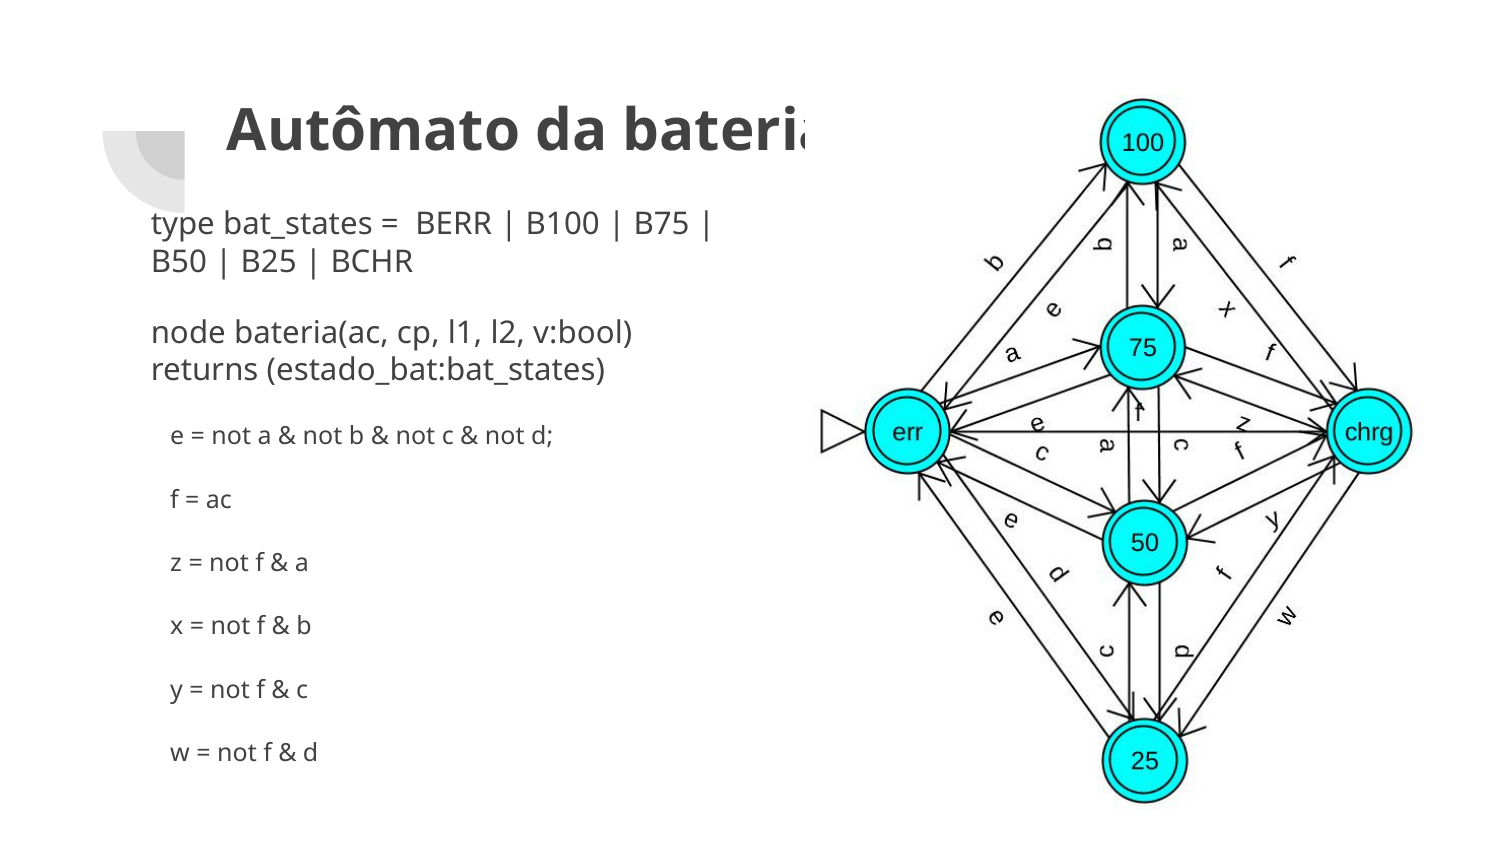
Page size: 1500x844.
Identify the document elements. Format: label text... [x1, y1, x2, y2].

list type bat_states = BERR | B100 | B75 | B50 | B25 | BCHR node bateria(ac, cp, l1, l2, v:bool) returns (estado_bat:bat_states) e = not a & not b & not c & not d; f = ac z = not f & a x = not f & b y = not f & c w = not f & d [135, 188, 758, 827]
picture [805, 87, 1427, 816]
title Autômato da bateria [211, 77, 1366, 242]
